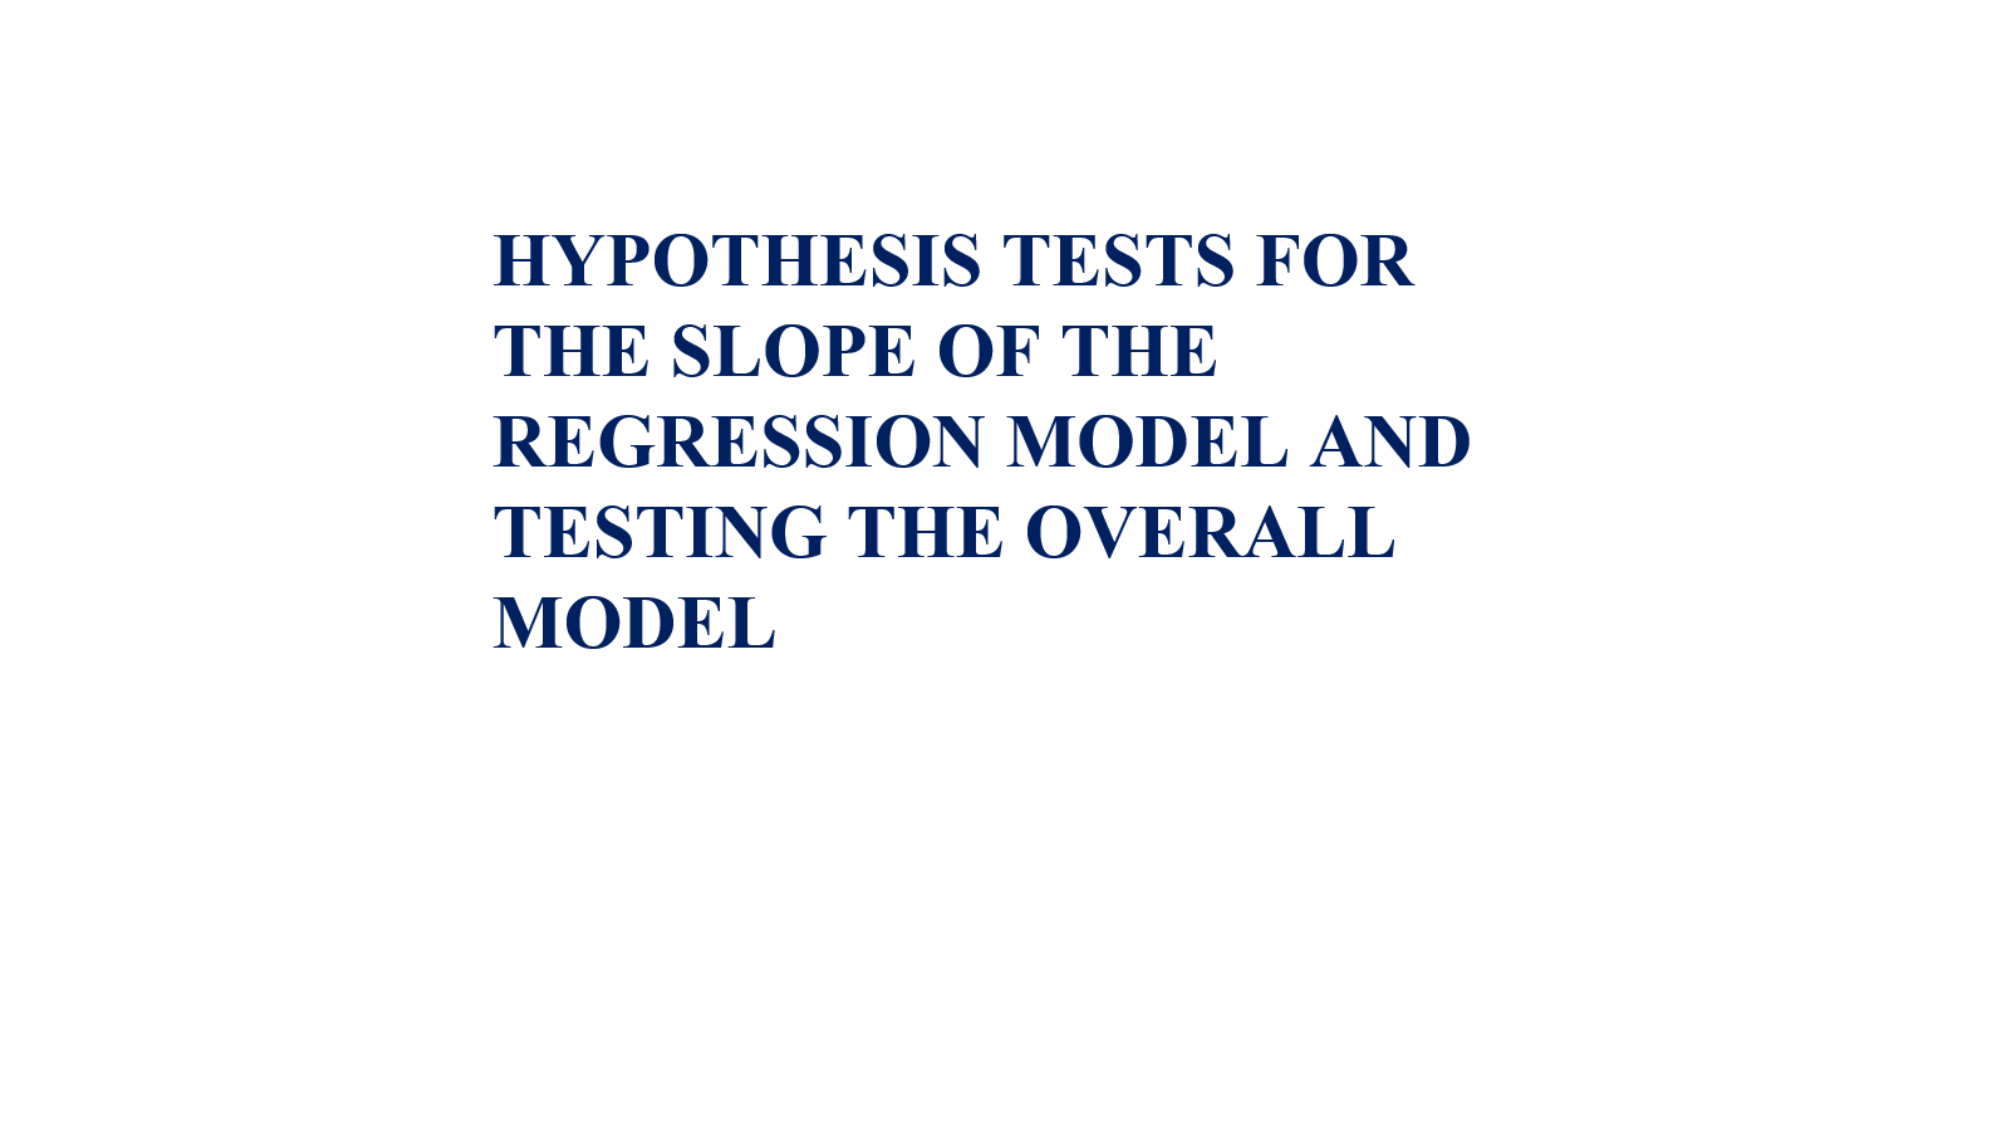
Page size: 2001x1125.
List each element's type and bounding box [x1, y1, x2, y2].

picture [401, 195, 1604, 932]
